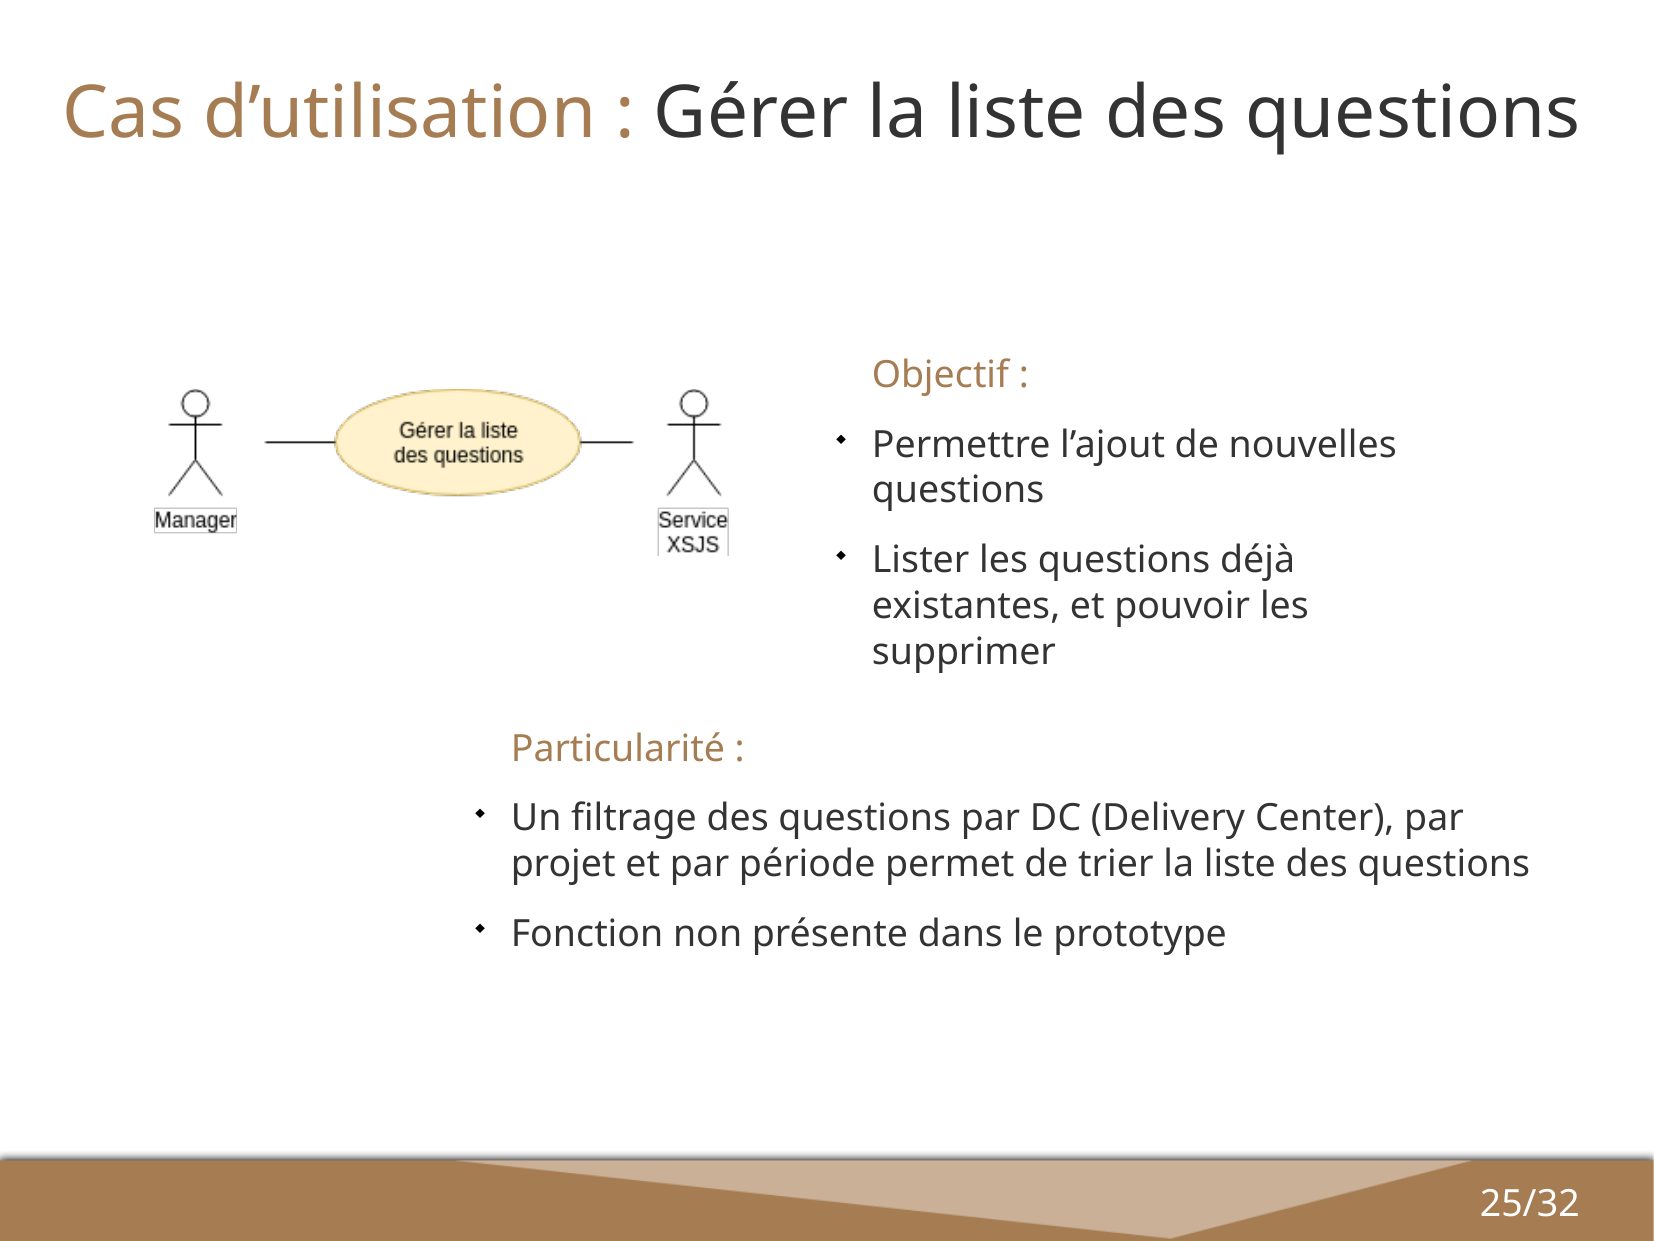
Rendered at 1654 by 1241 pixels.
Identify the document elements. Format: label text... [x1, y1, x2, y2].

text_box Particularité : Un filtrage des questions par DC (Delivery Center), par projet et par période permet de trier la liste des questions Fonction non présente dans le prototype [460, 717, 1548, 1120]
text_box <numéro>/32 [1479, 1169, 1654, 1233]
text_box Cas d’utilisation : Gérer la liste des questions [47, 59, 1347, 234]
picture [0, 0, 1654, 1241]
text_box Objectif : Permettre l’ajout de nouvelles questions Lister les questions déjà existantes, et pouvoir les supprimer [821, 343, 1507, 686]
